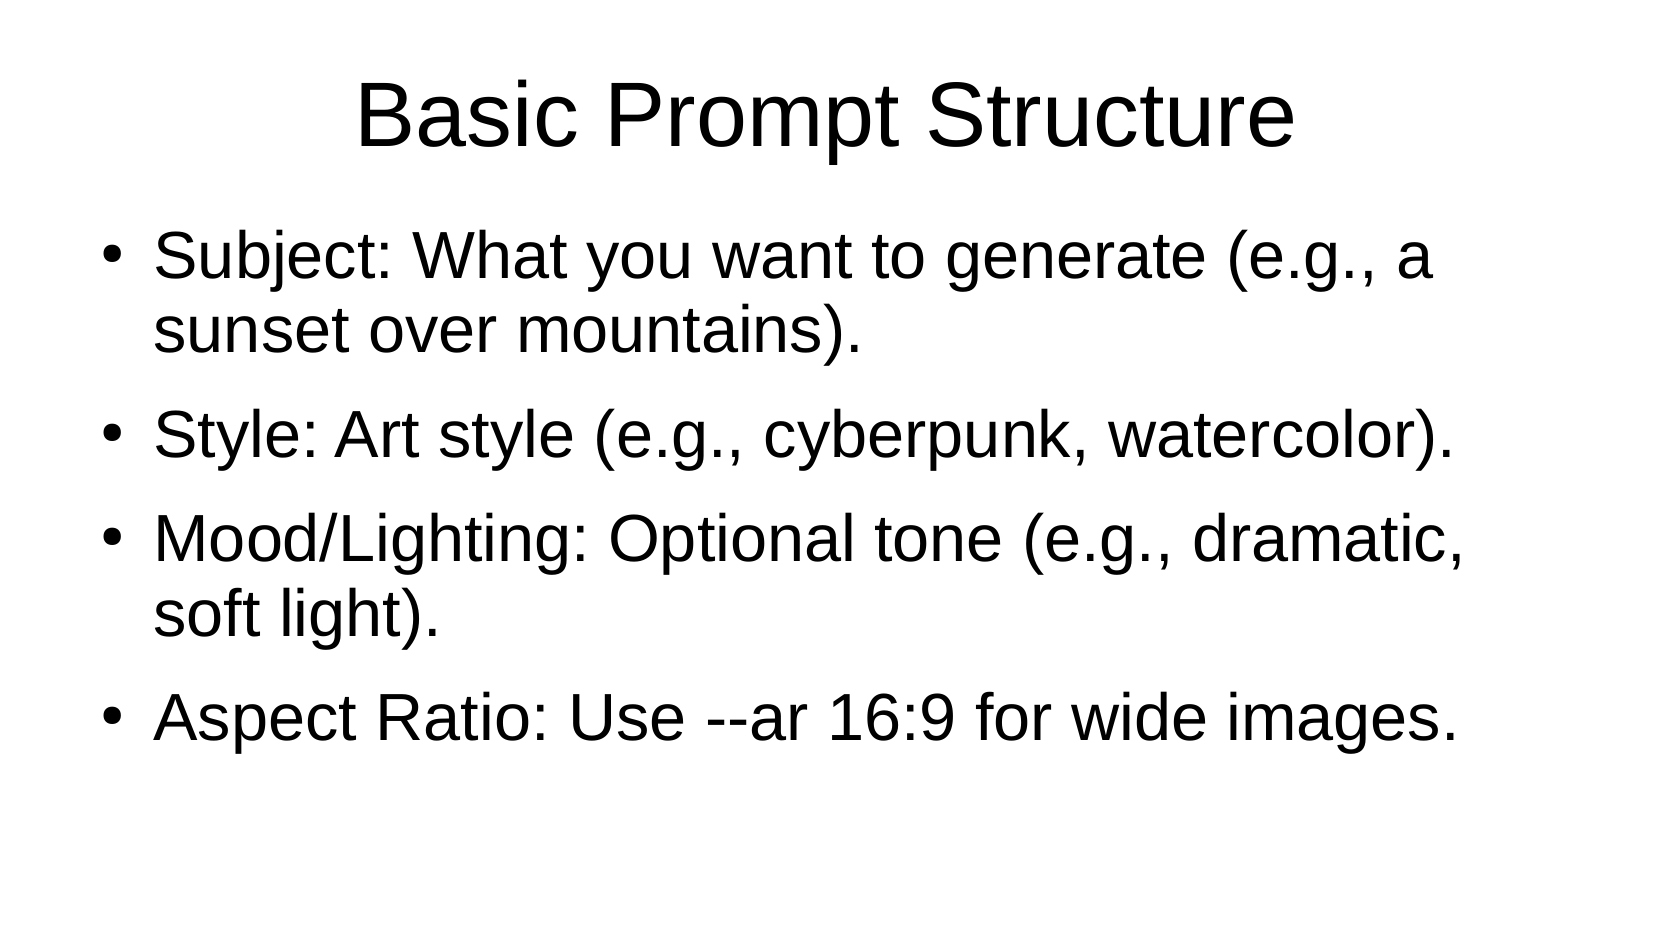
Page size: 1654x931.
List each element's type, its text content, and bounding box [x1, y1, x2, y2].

list Subject: What you want to generate (e.g., a sunset over mountains). Style: Art style (e.g., cyberpunk, watercolor). Mood/Lighting: Optional tone (e.g., dramatic, soft light). Aspect Ratio: Use --ar 16:9 for wide images. [82, 217, 1571, 758]
title Basic Prompt Structure [82, 37, 1571, 193]
